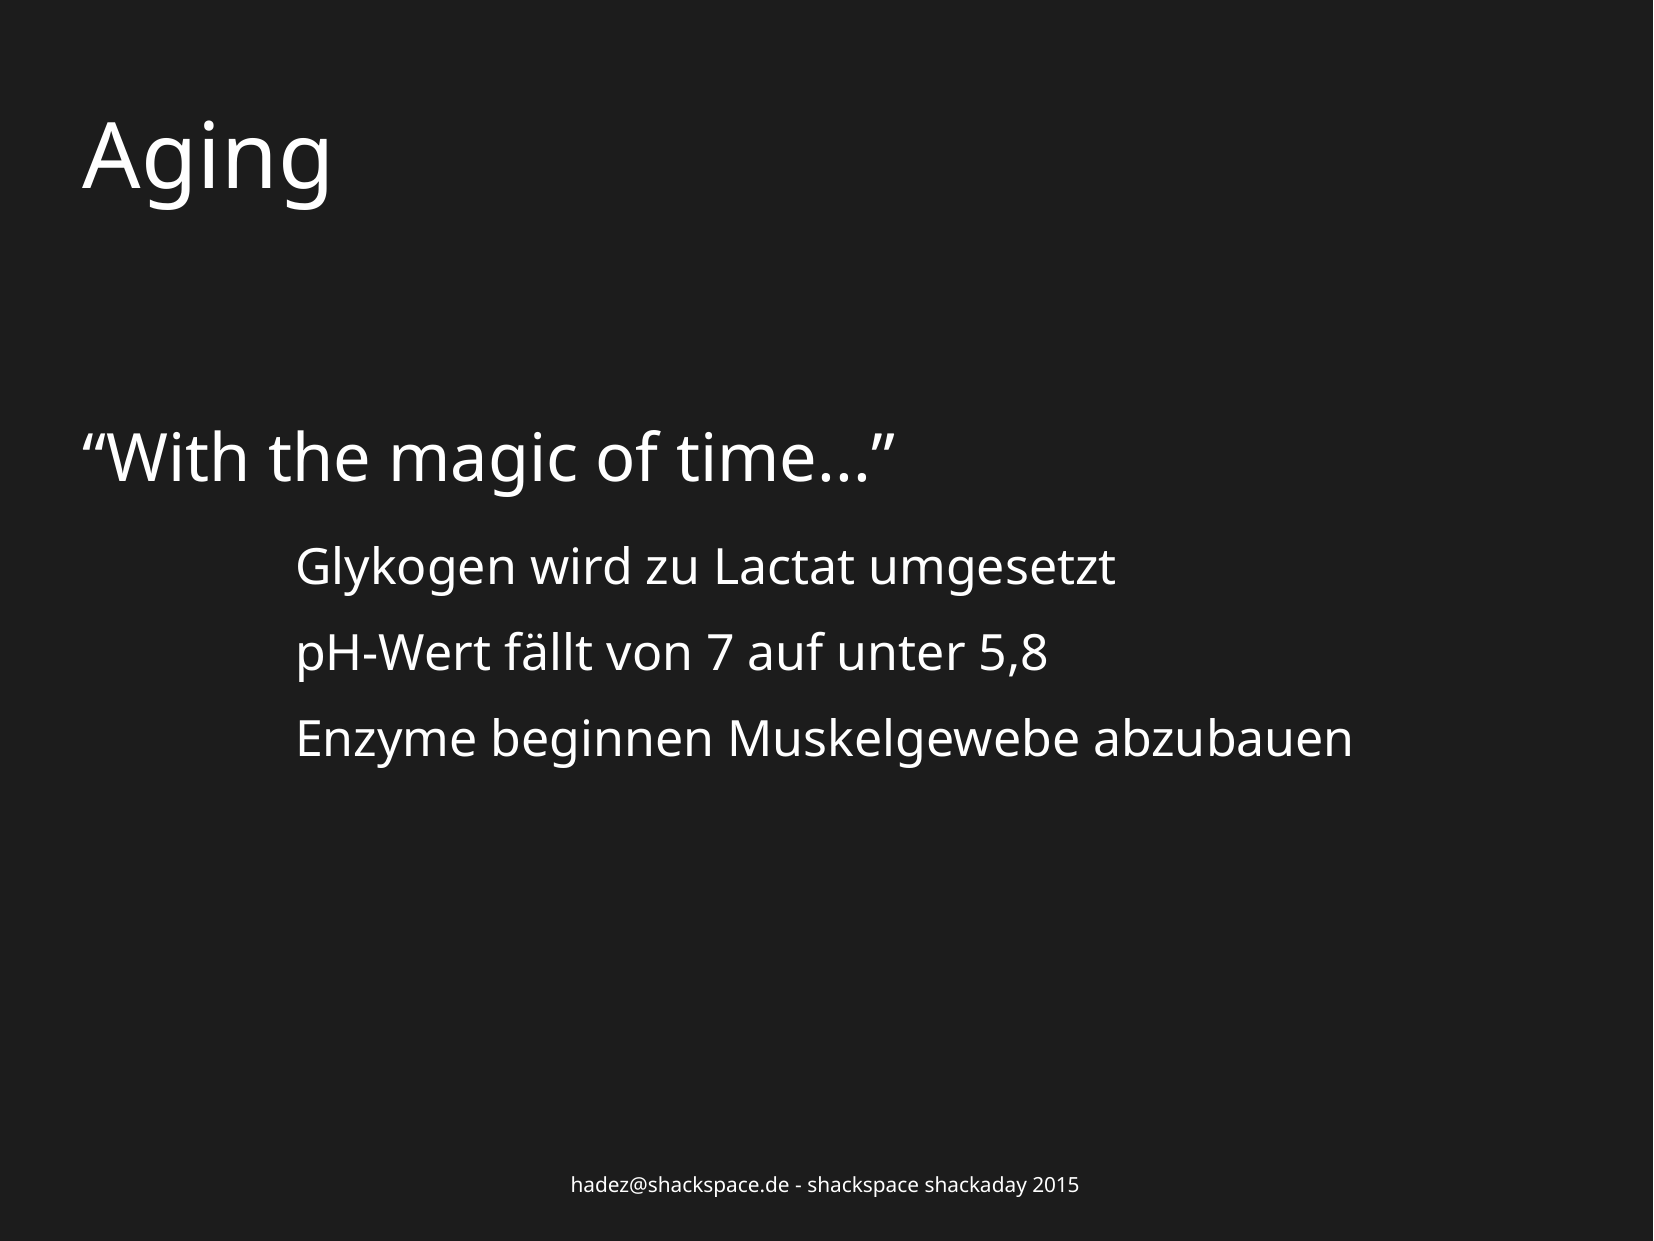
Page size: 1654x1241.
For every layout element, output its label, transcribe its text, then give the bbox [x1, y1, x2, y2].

list “With the magic of time...” Glykogen wird zu Lactat umgesetzt pH-Wert fällt von 7 auf unter 5,8 Enzyme beginnen Muskelgewebe abzubauen [82, 290, 1571, 1141]
title Aging [82, 49, 1571, 257]
